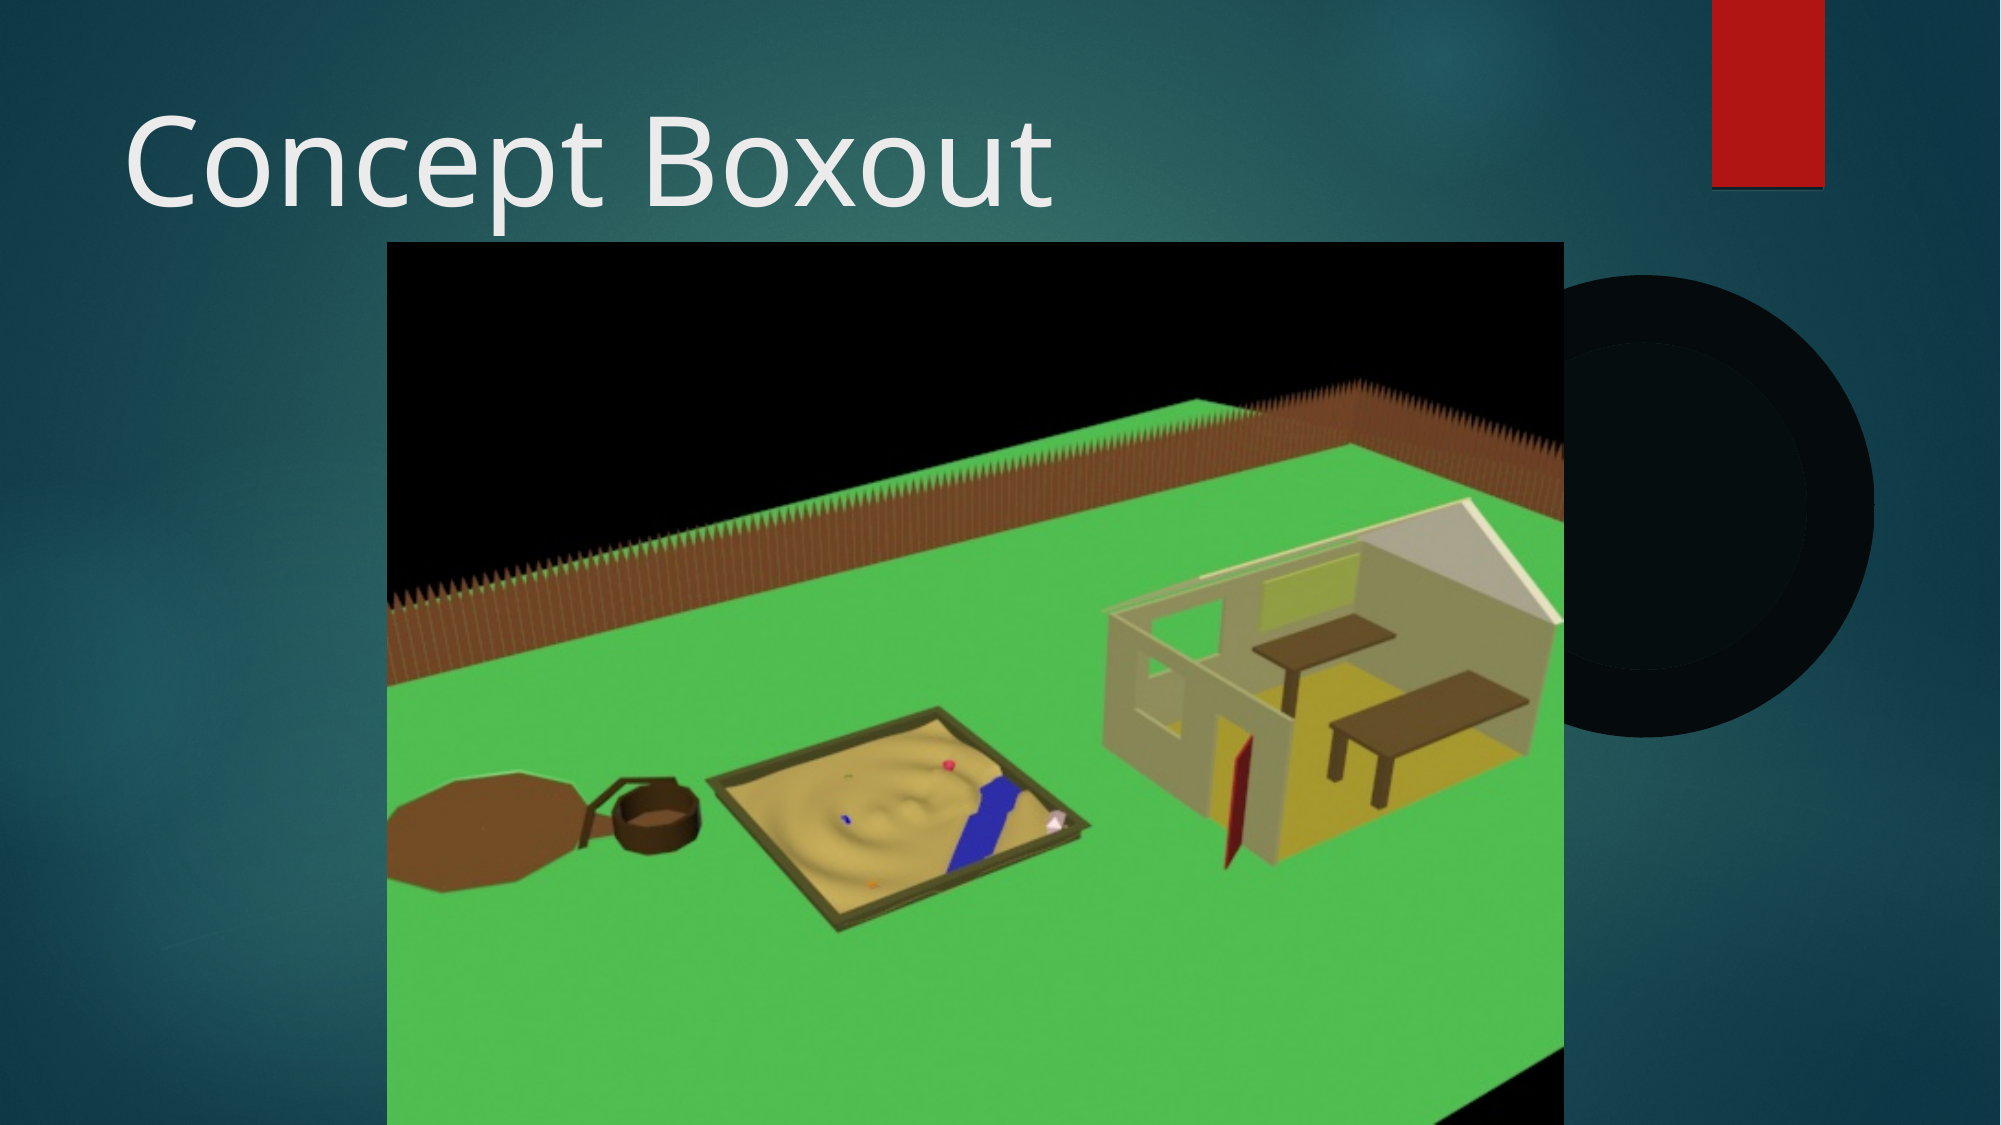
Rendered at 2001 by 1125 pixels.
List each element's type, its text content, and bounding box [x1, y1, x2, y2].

title Concept Boxout [106, 74, 1649, 305]
picture [387, 242, 1564, 1125]
